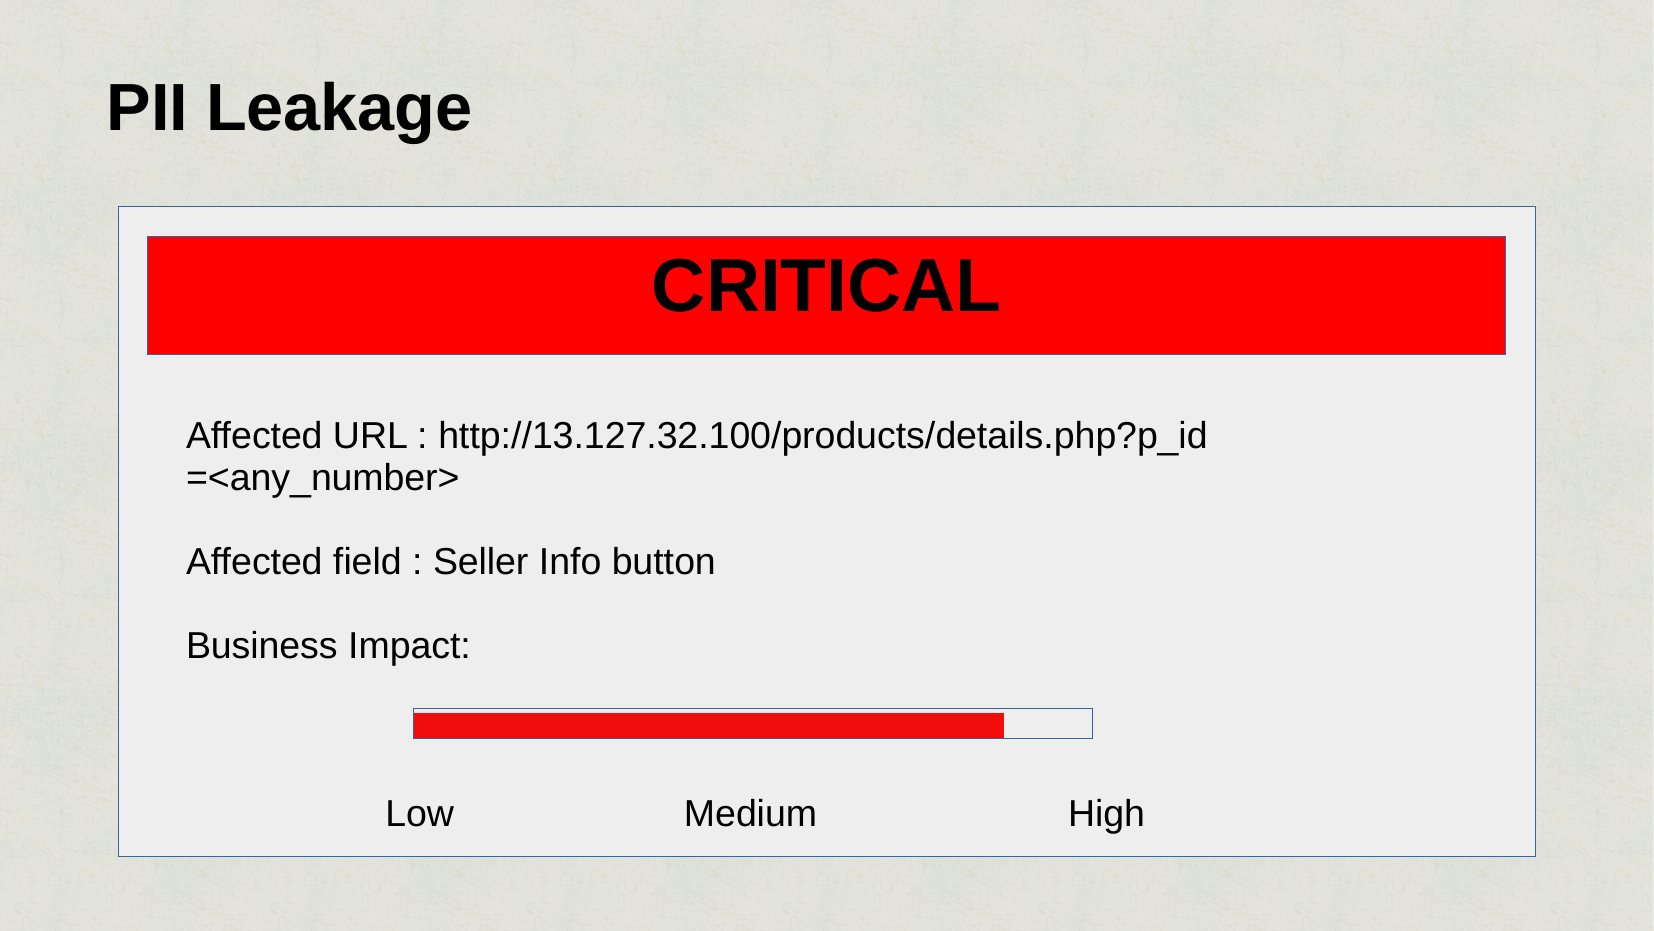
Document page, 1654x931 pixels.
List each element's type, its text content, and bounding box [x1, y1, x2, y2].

title PII Leakage [106, 29, 1595, 185]
picture [0, 0, 1654, 931]
text_box CRITICAL [147, 236, 1506, 355]
text_box [118, 206, 1536, 857]
text_box Affected URL : http://13.127.32.100/products/details.php?p_id=<any_number> Affected field : Seller Info button Business Impact: Low Medium High [171, 407, 1471, 843]
